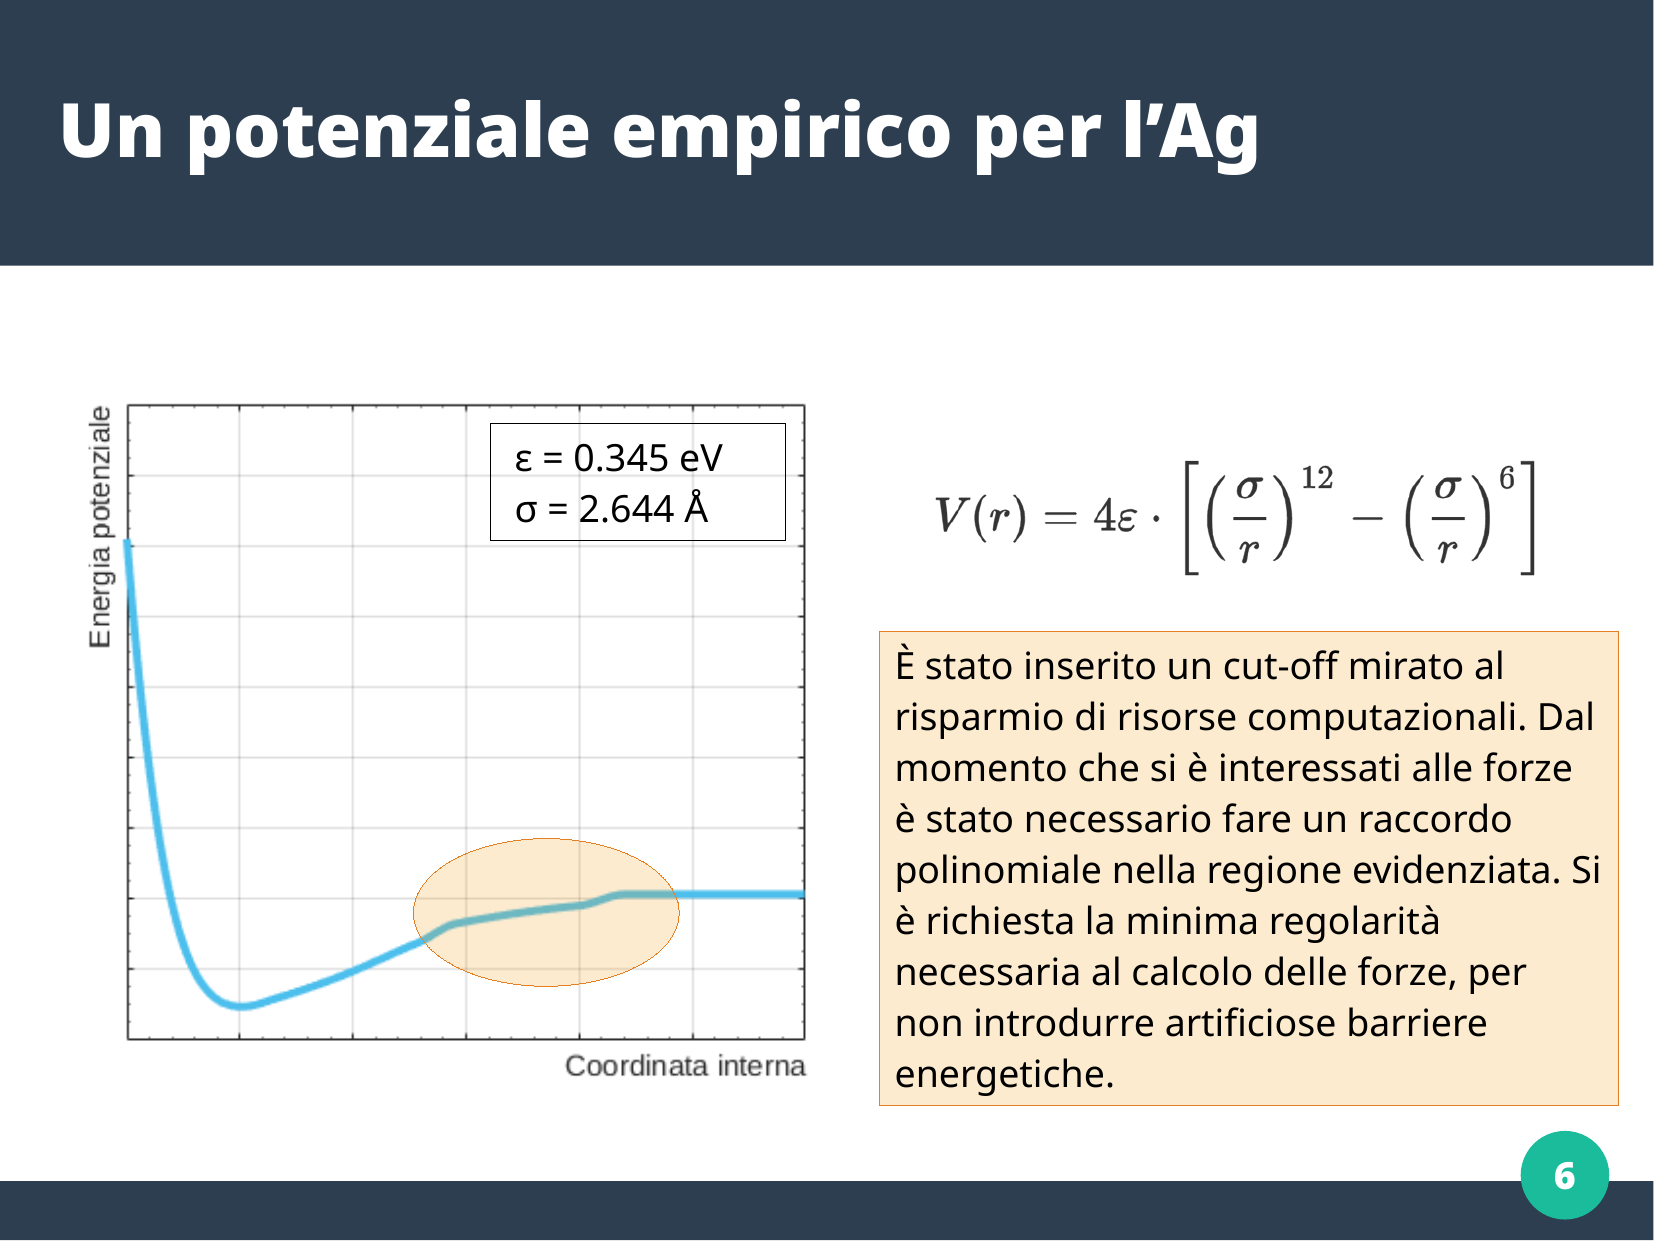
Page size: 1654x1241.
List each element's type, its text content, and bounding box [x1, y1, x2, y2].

text_box ε = 0.345 eV σ = 2.644 Å [490, 423, 786, 534]
title Un potenziale empirico per l’Ag [59, 49, 1595, 207]
text_box È stato inserito un cut-off mirato al risparmio di risorse computazionali. Dal momento che si è interessati alle forze è stato necessario fare un raccordo polinomiale nella regione evidenziata. Si è richiesta la minima regolarità necessaria al calcolo delle forze, per non introdurre artificiose barriere energetiche. [879, 631, 1619, 1039]
text_box [413, 838, 680, 987]
picture [88, 383, 827, 1086]
picture [933, 437, 1542, 597]
